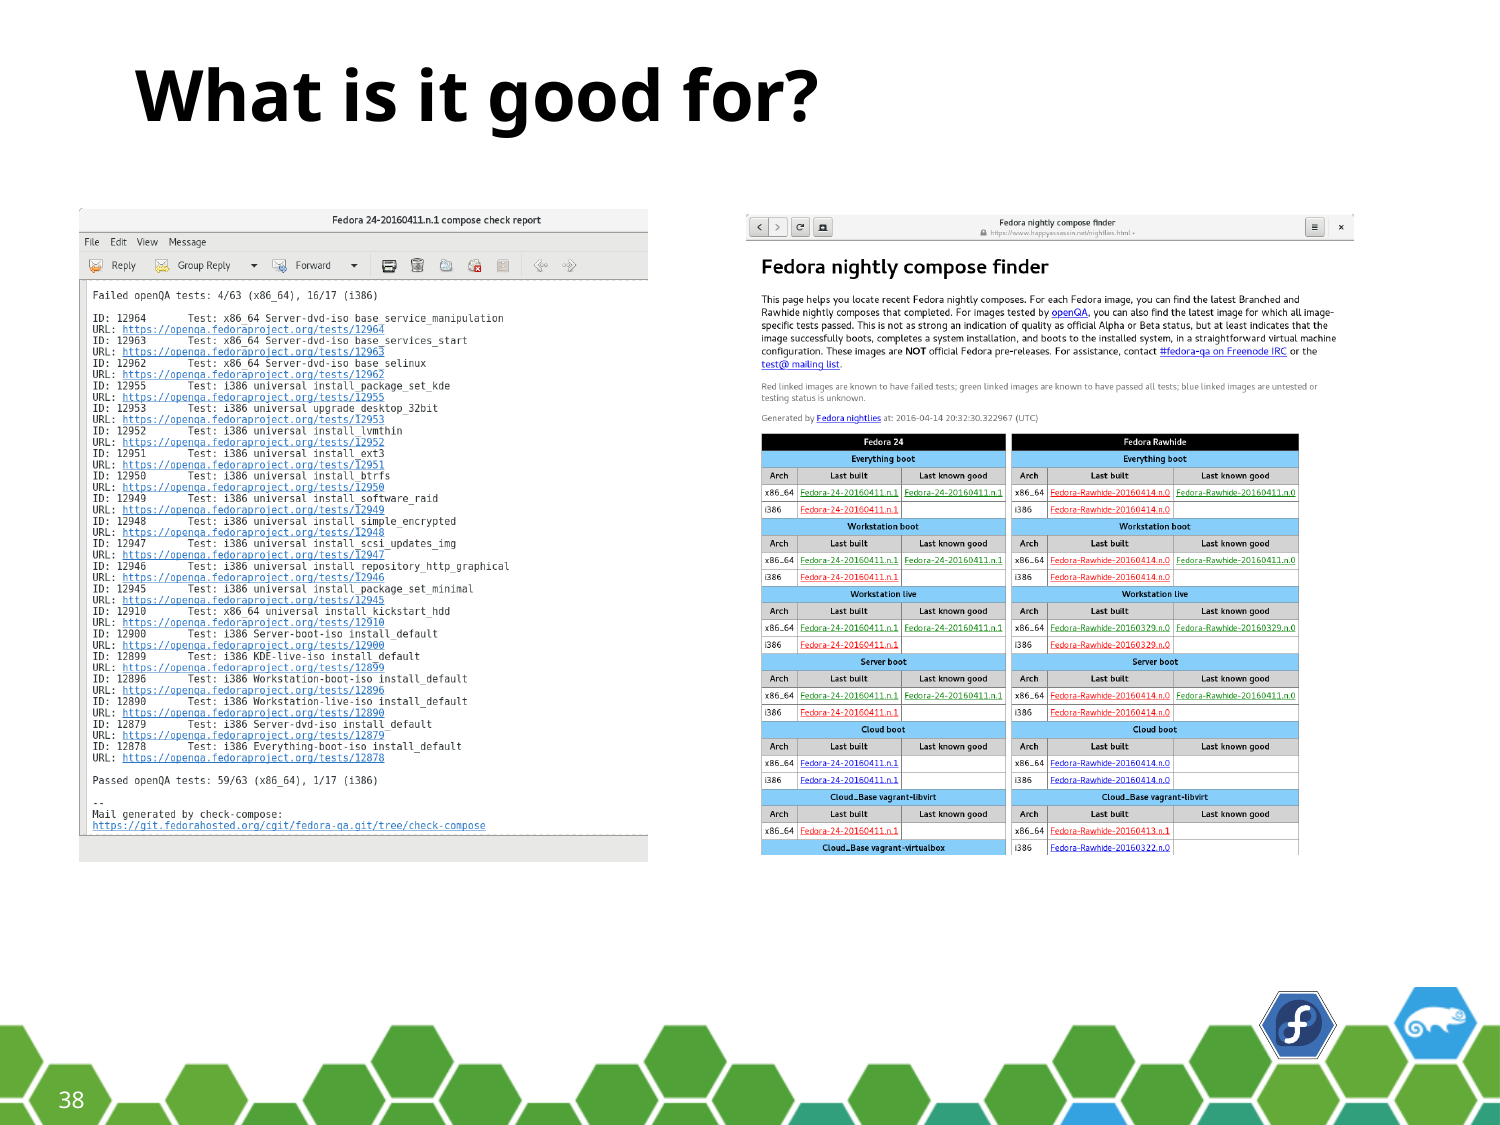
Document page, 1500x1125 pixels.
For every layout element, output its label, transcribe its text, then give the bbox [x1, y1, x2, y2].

picture [0, 987, 1500, 1125]
picture [79, 208, 648, 862]
picture [746, 214, 1354, 855]
title What is it good for? [135, 12, 1372, 175]
